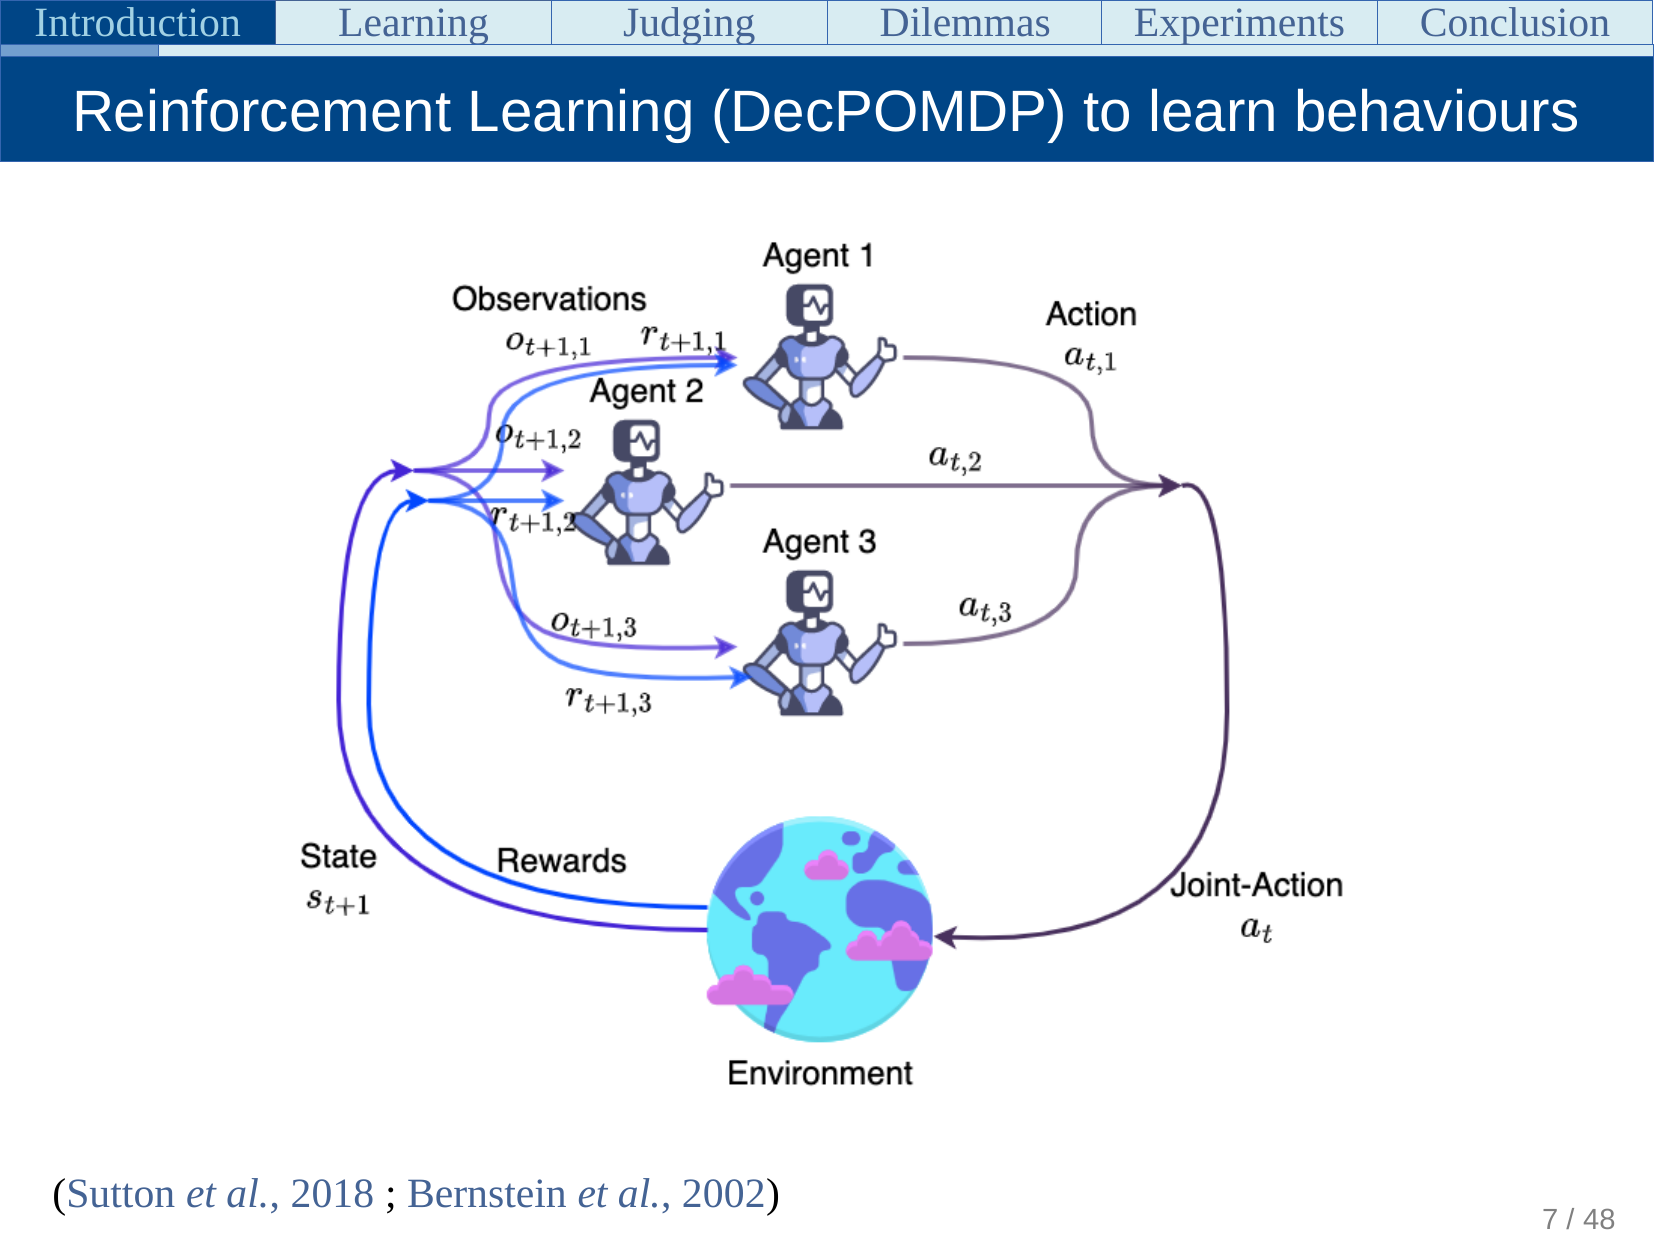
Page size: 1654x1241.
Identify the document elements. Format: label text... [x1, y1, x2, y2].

picture [37, 214, 1603, 1163]
text_box (Sutton et al., 2018 ; Bernstein et al., 2002) [37, 1162, 826, 1224]
title Reinforcement Learning (DecPOMDP) to learn behaviours [0, 59, 1654, 165]
text_box [0, 44, 159, 57]
